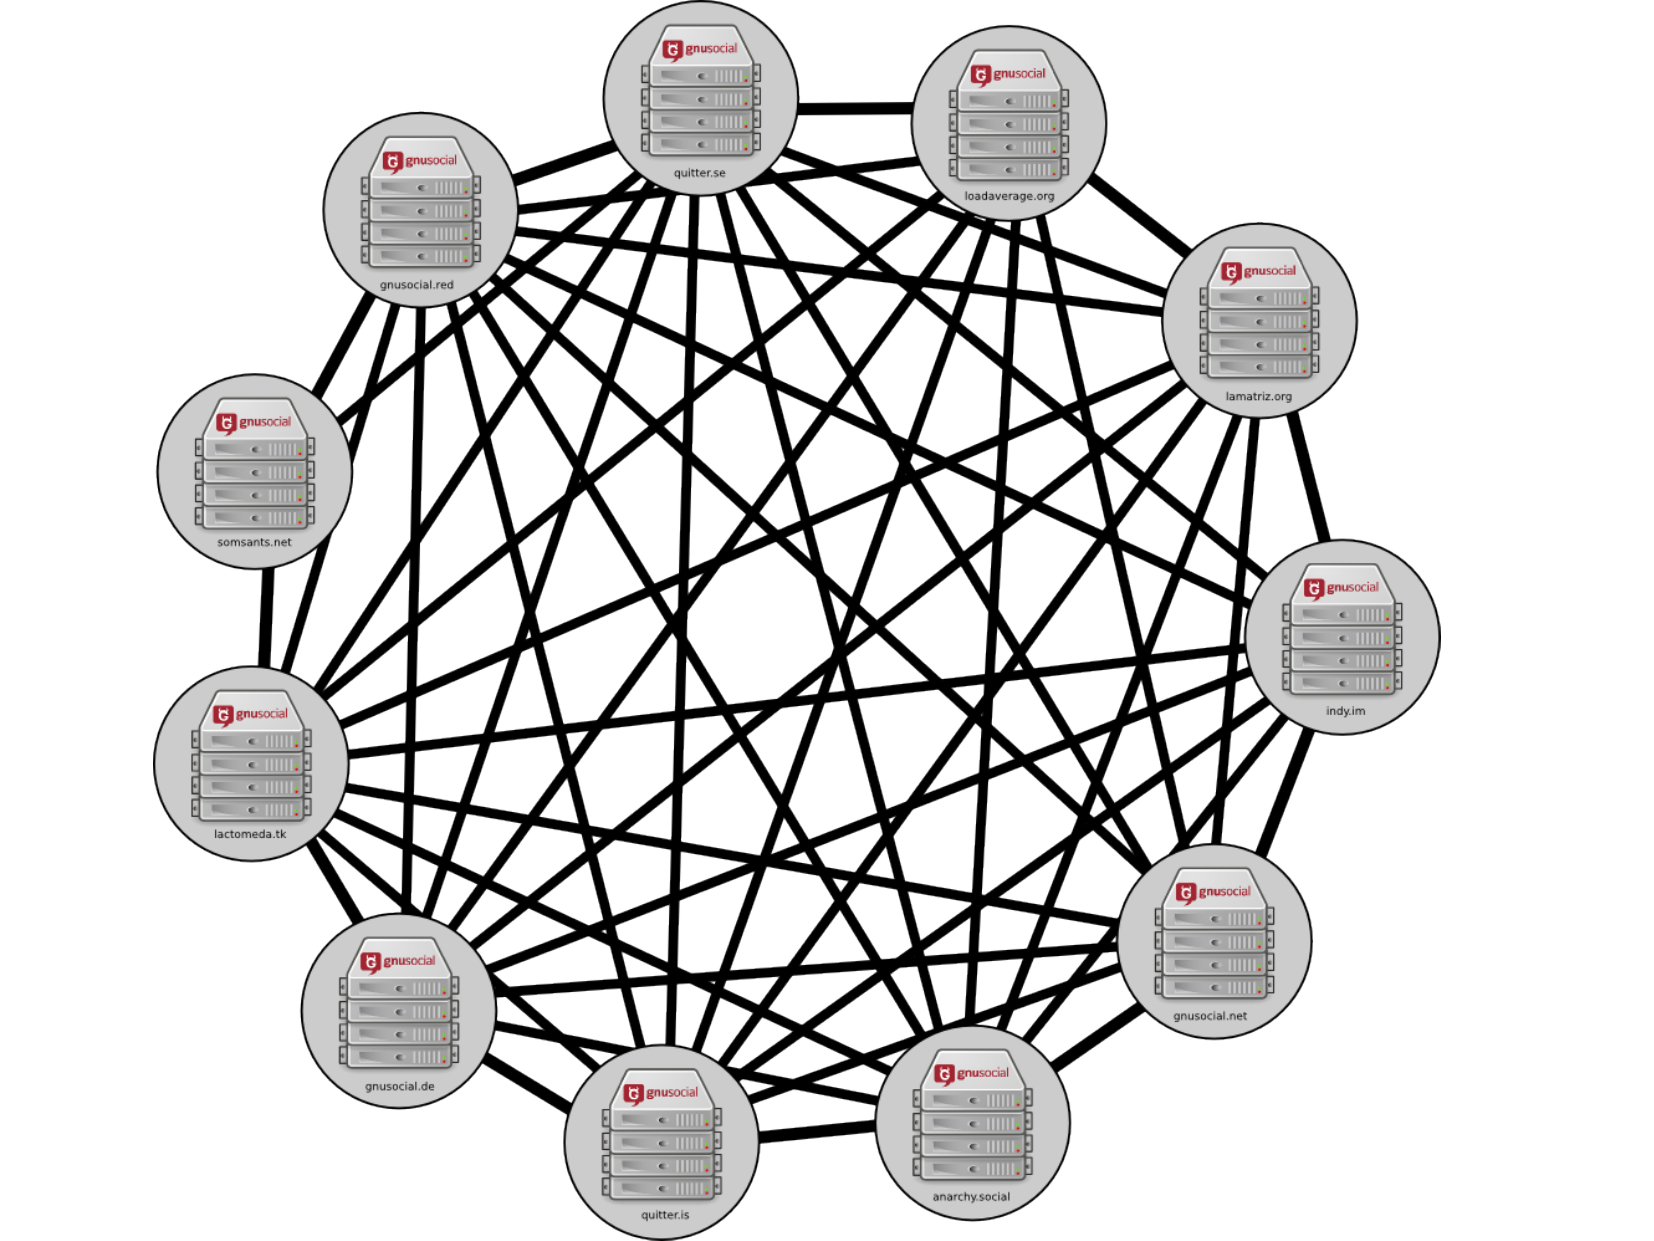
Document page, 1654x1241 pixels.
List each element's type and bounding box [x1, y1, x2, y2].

picture [153, 0, 1441, 1241]
